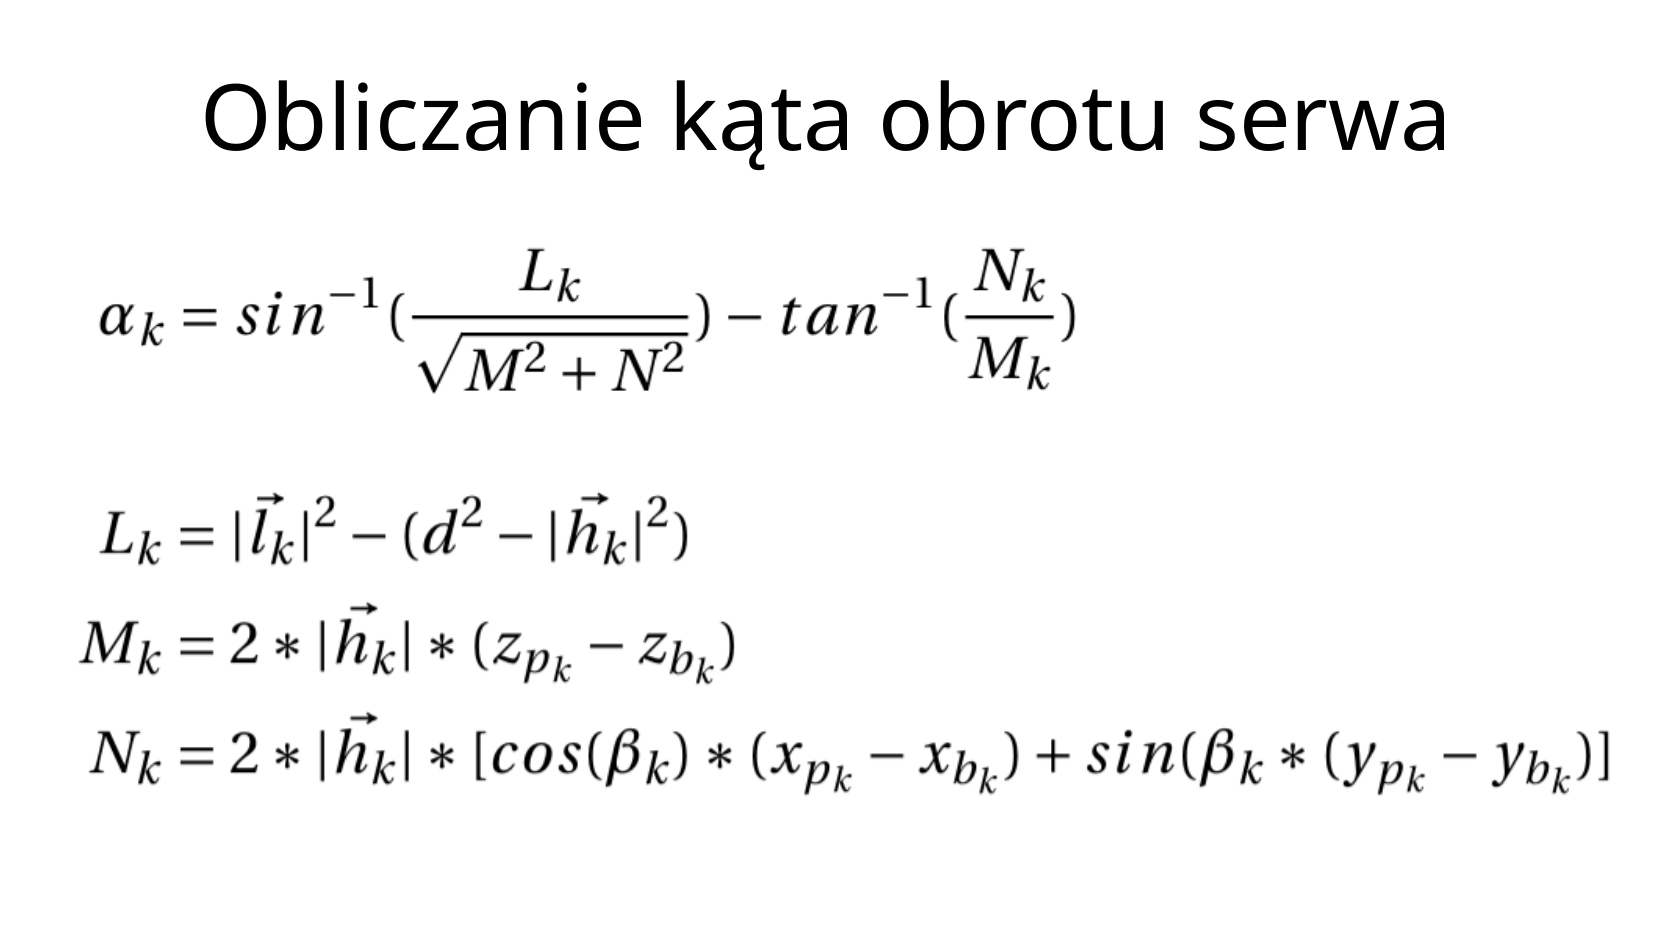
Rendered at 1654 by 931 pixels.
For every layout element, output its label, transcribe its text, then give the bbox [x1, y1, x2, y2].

picture [62, 448, 1630, 873]
picture [54, 212, 1123, 438]
title Obliczanie kąta obrotu serwa [82, 37, 1571, 193]
